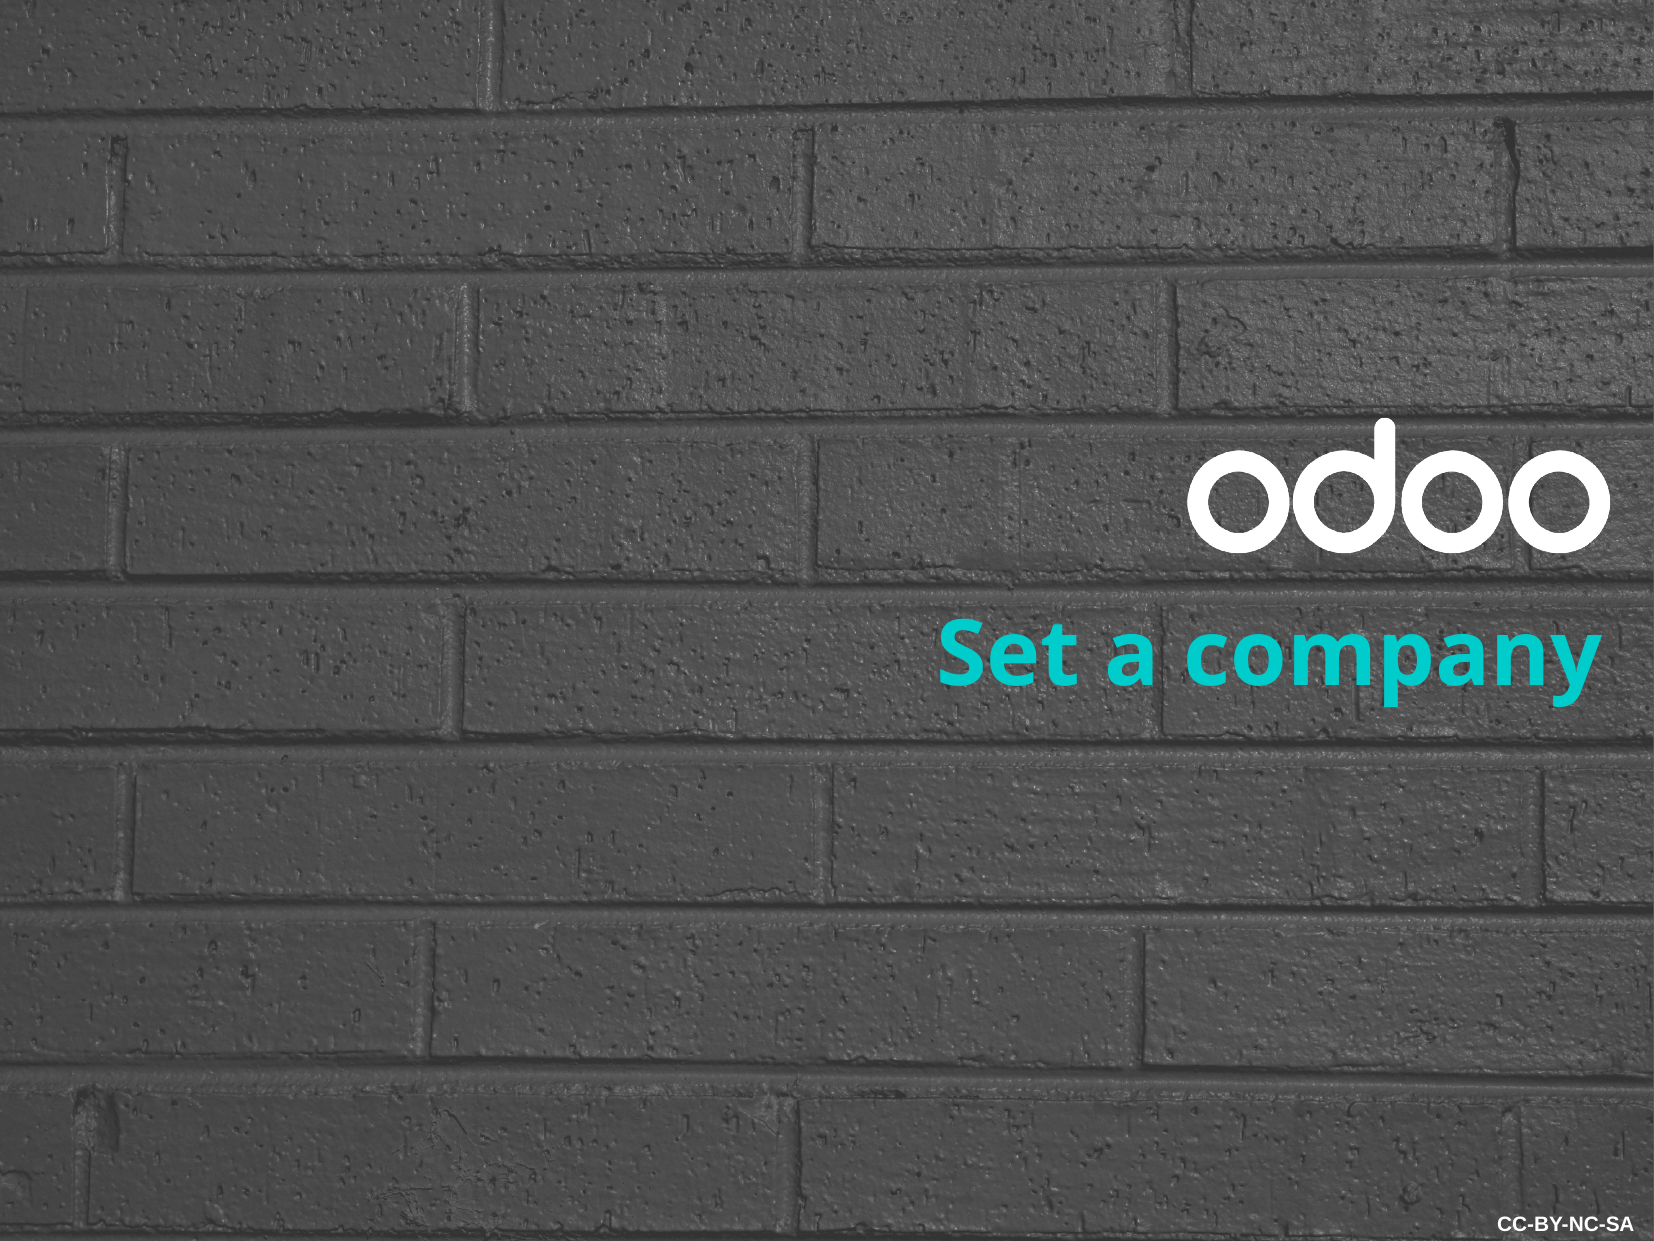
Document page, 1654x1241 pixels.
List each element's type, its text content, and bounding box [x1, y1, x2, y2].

text_box CC-BY-NC-SA [1482, 1204, 1654, 1241]
text_box Set a company [0, 580, 1619, 892]
picture [0, 0, 1654, 1241]
